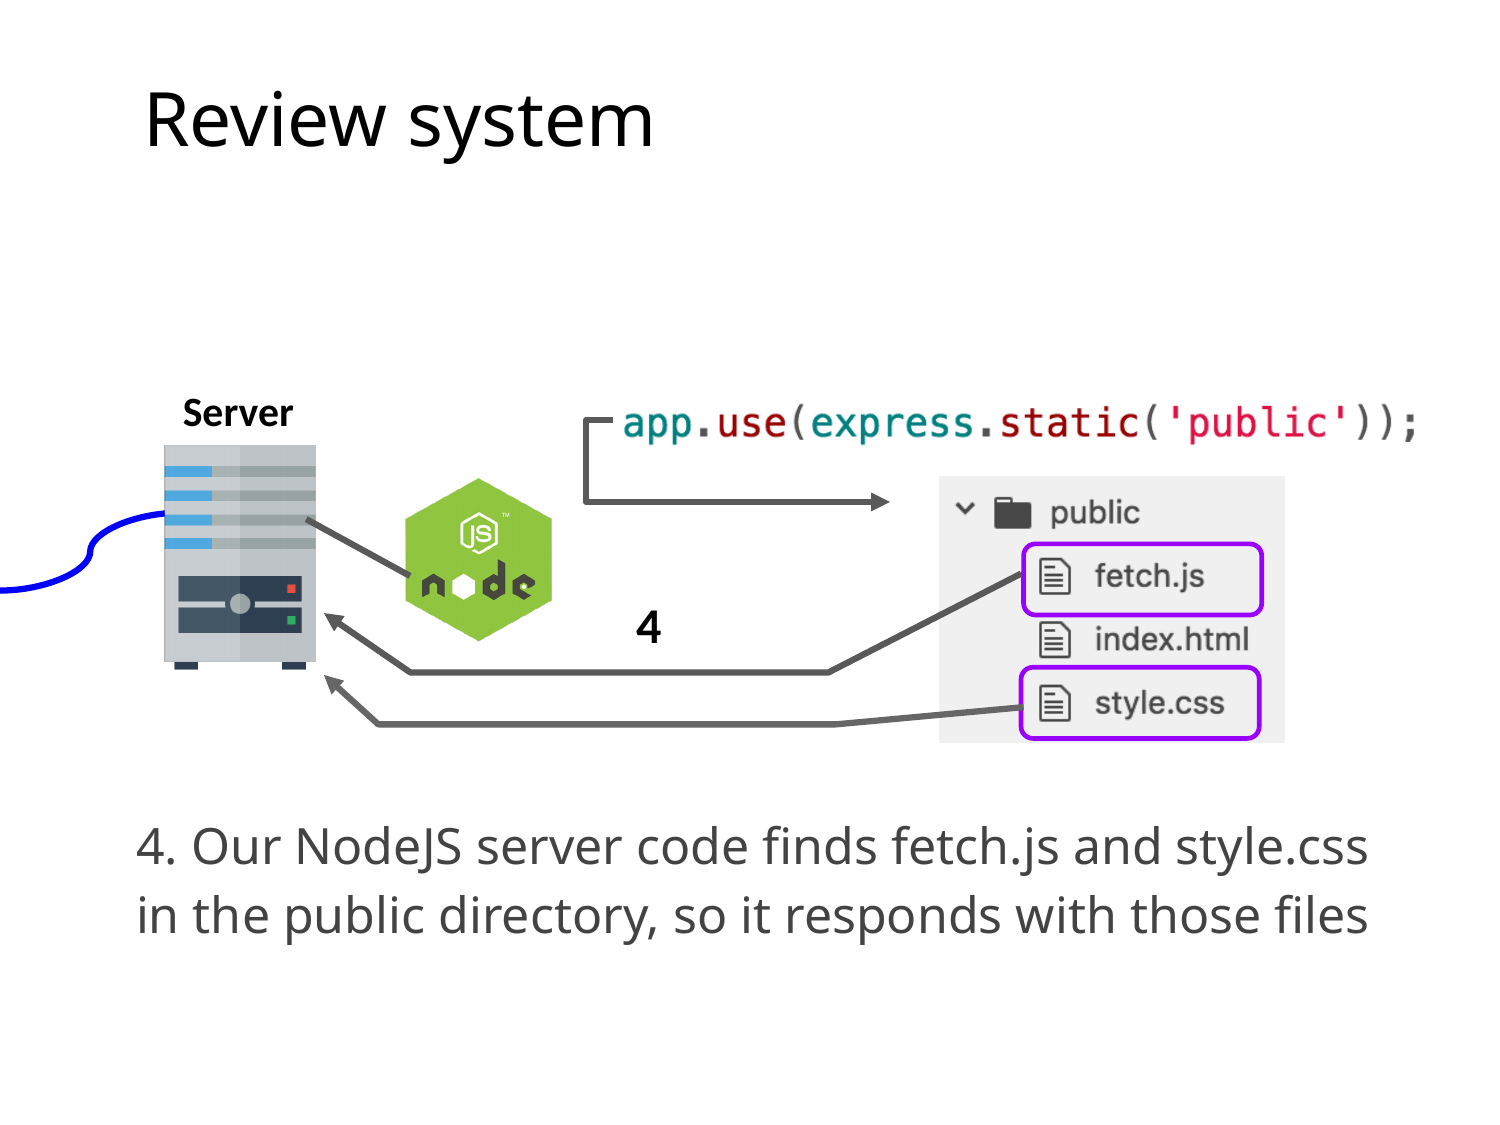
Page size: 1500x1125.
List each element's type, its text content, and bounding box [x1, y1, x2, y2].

picture [1024, 670, 1256, 736]
picture [394, 476, 562, 644]
text_box 4 [607, 582, 690, 664]
picture [119, 481, 358, 680]
text_box Server [82, 337, 395, 481]
picture [597, 384, 1440, 743]
picture [1026, 547, 1259, 612]
title Review system [128, 56, 1372, 183]
list 4. Our NodeJS server code finds fetch.js and style.css in the public directory, so it responds with those files [121, 790, 1442, 1092]
